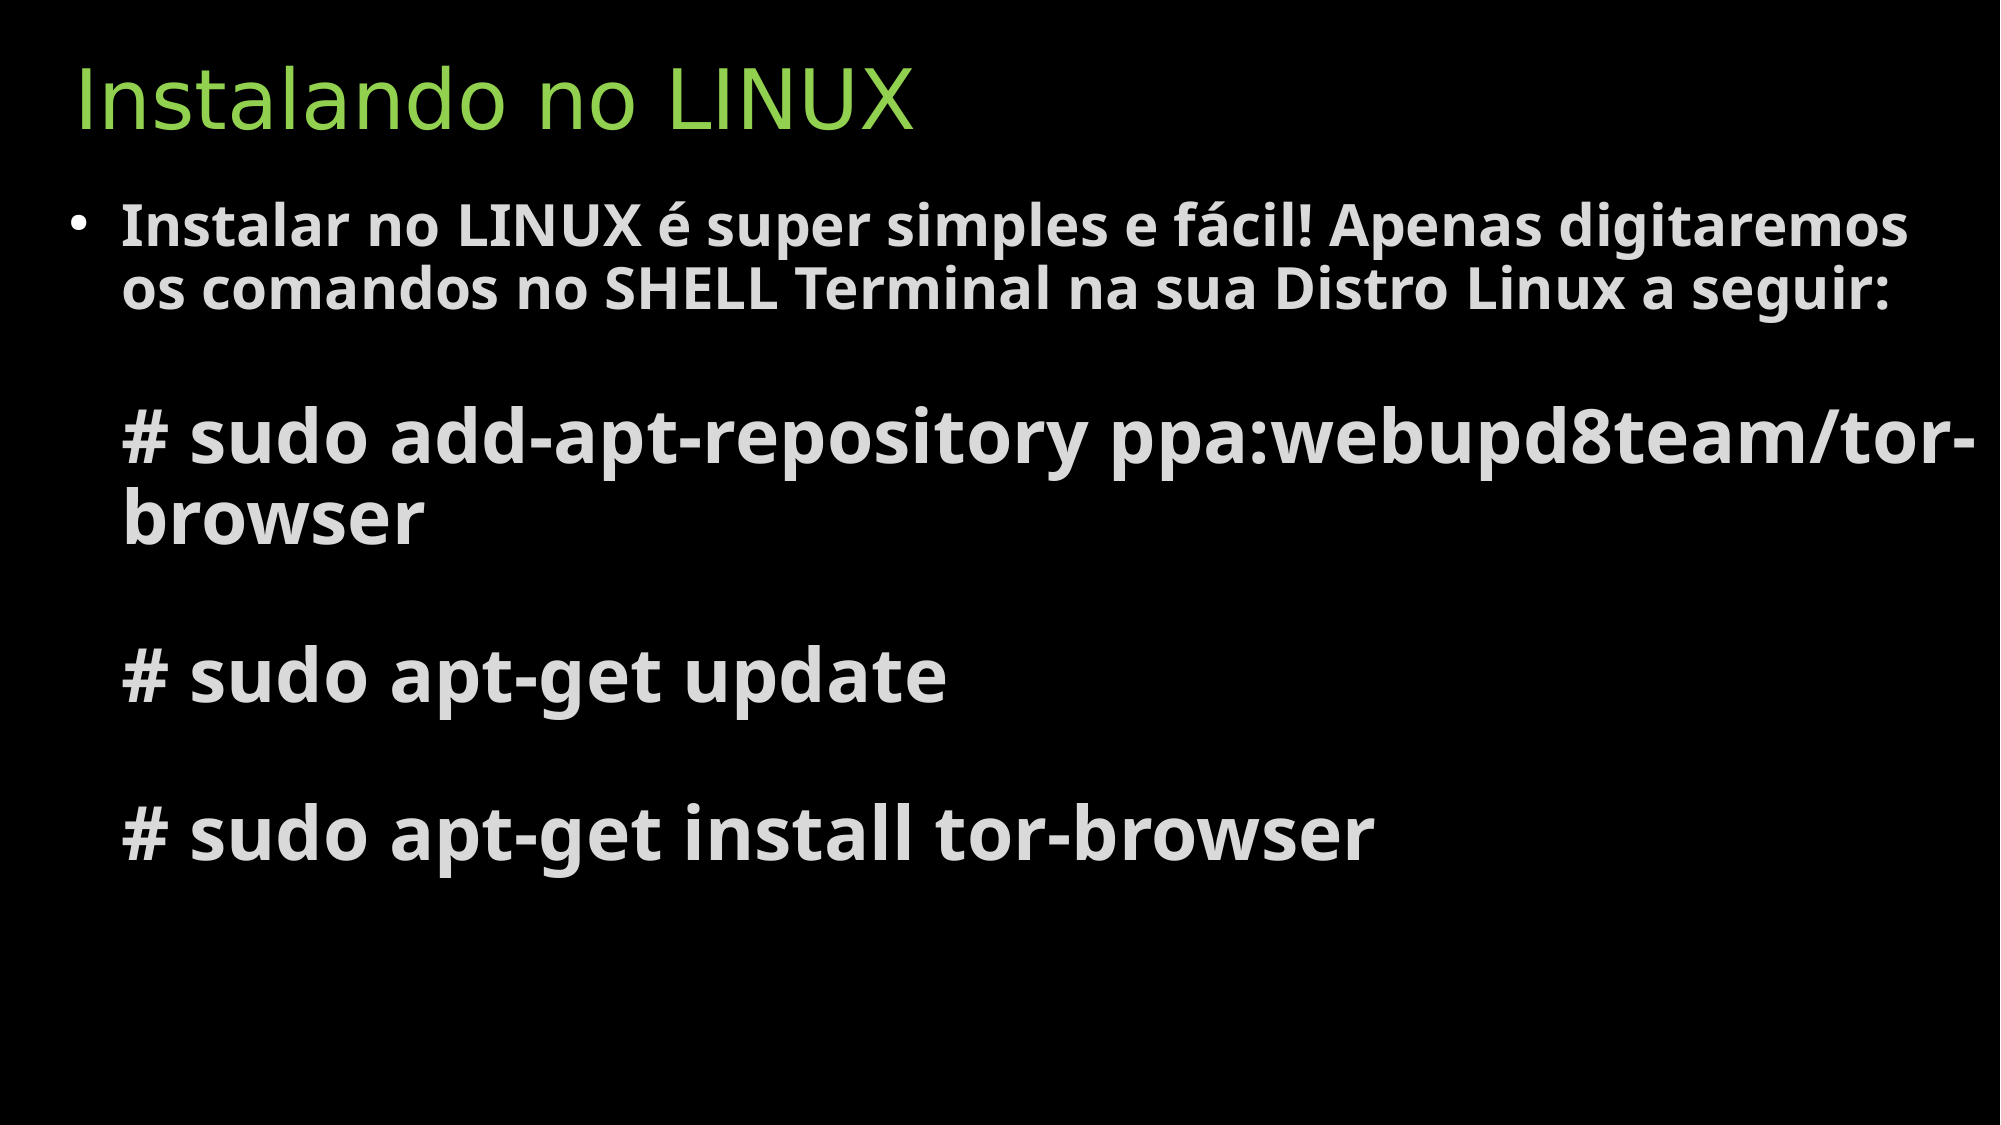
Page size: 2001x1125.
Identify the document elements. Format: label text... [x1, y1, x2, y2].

list Instalar no LINUX é super simples e fácil! Apenas digitaremos os comandos no SHELL Terminal na sua Distro Linux a seguir: # sudo add-apt-repository ppa:webupd8team/tor-browser # sudo apt-get update # sudo apt-get install tor-browser [35, 188, 2000, 1125]
title Instalando no LINUX [59, 23, 1560, 154]
